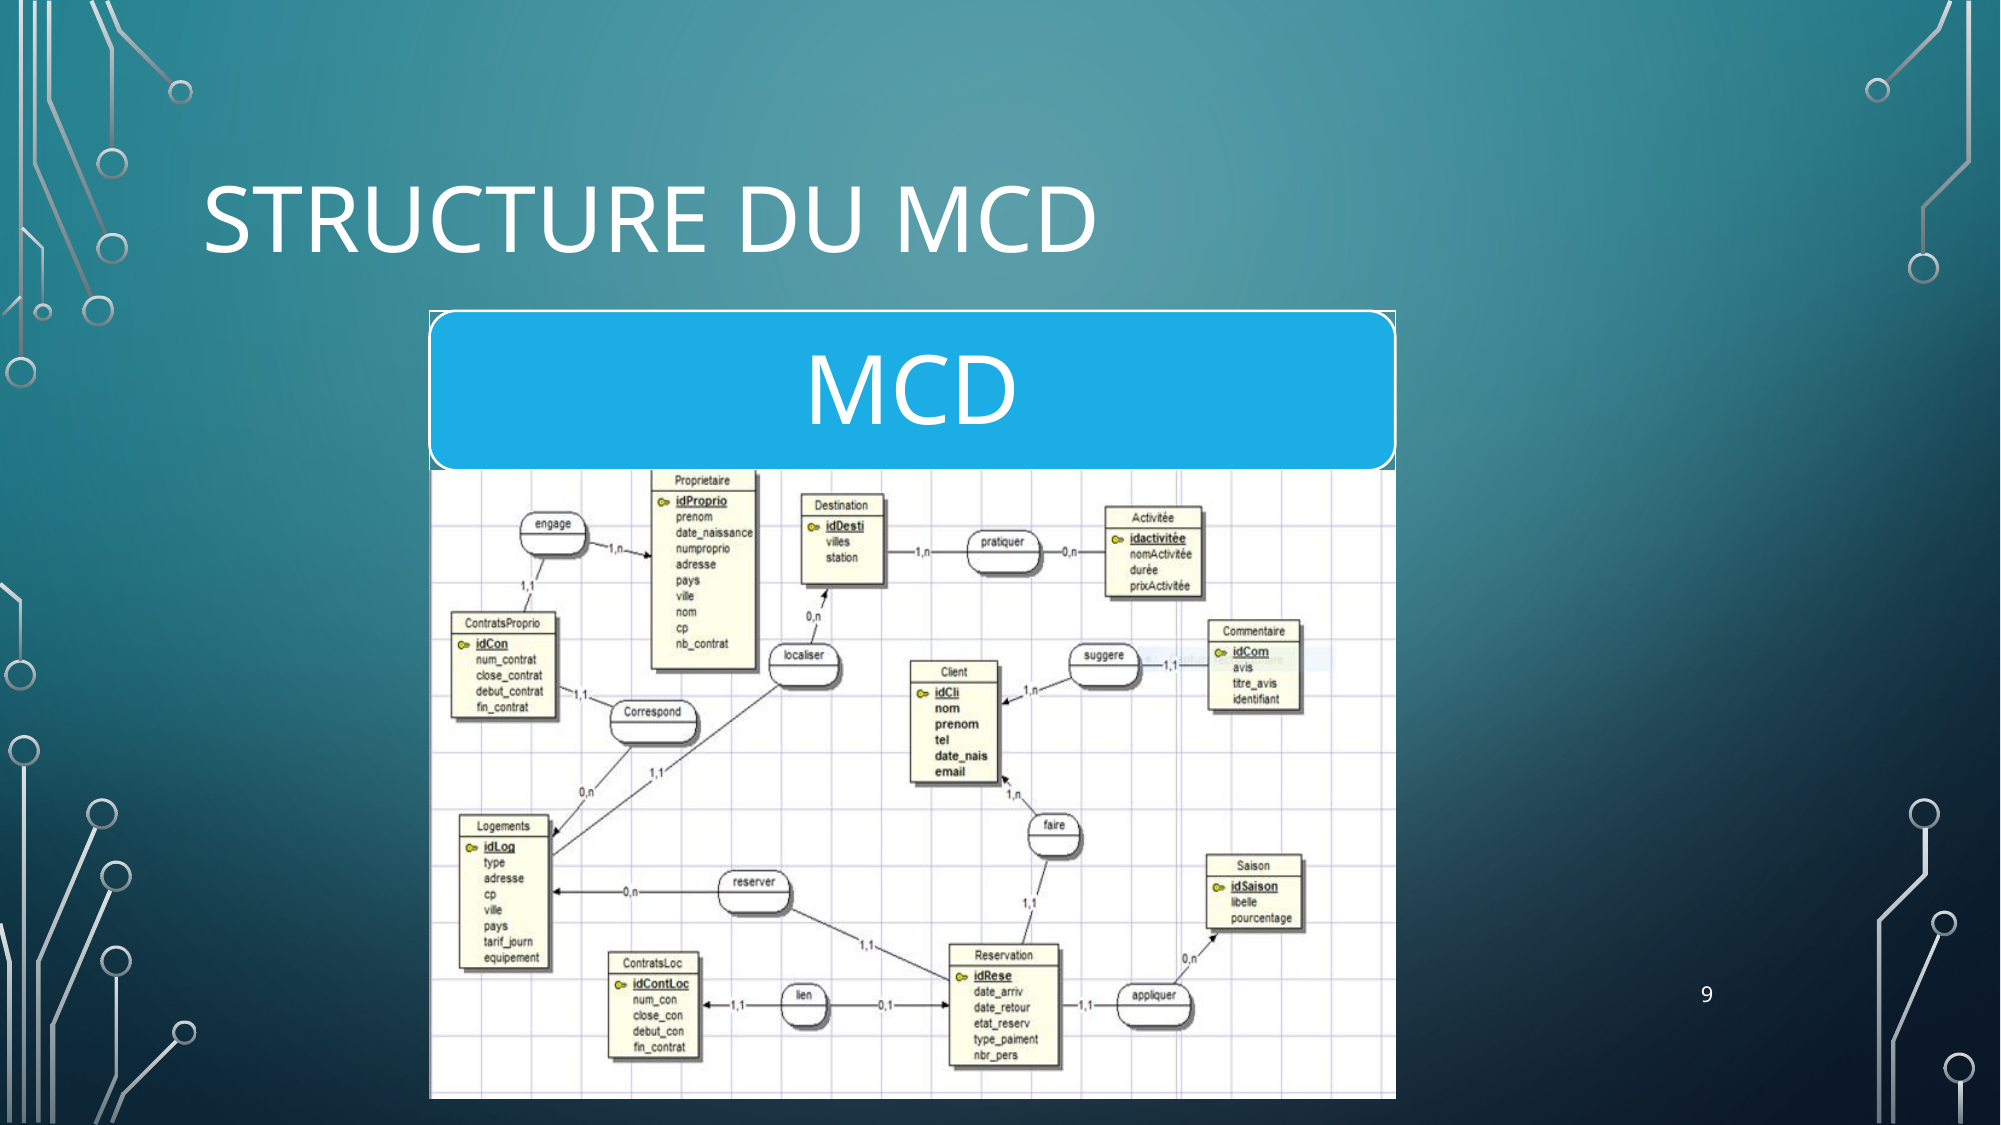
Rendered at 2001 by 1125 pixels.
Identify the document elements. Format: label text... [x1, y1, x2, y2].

text_box MCD [429, 310, 1396, 470]
picture [429, 470, 1396, 1099]
text_box [1685, 965, 1813, 1025]
title Structure du MCD [187, 101, 1813, 344]
